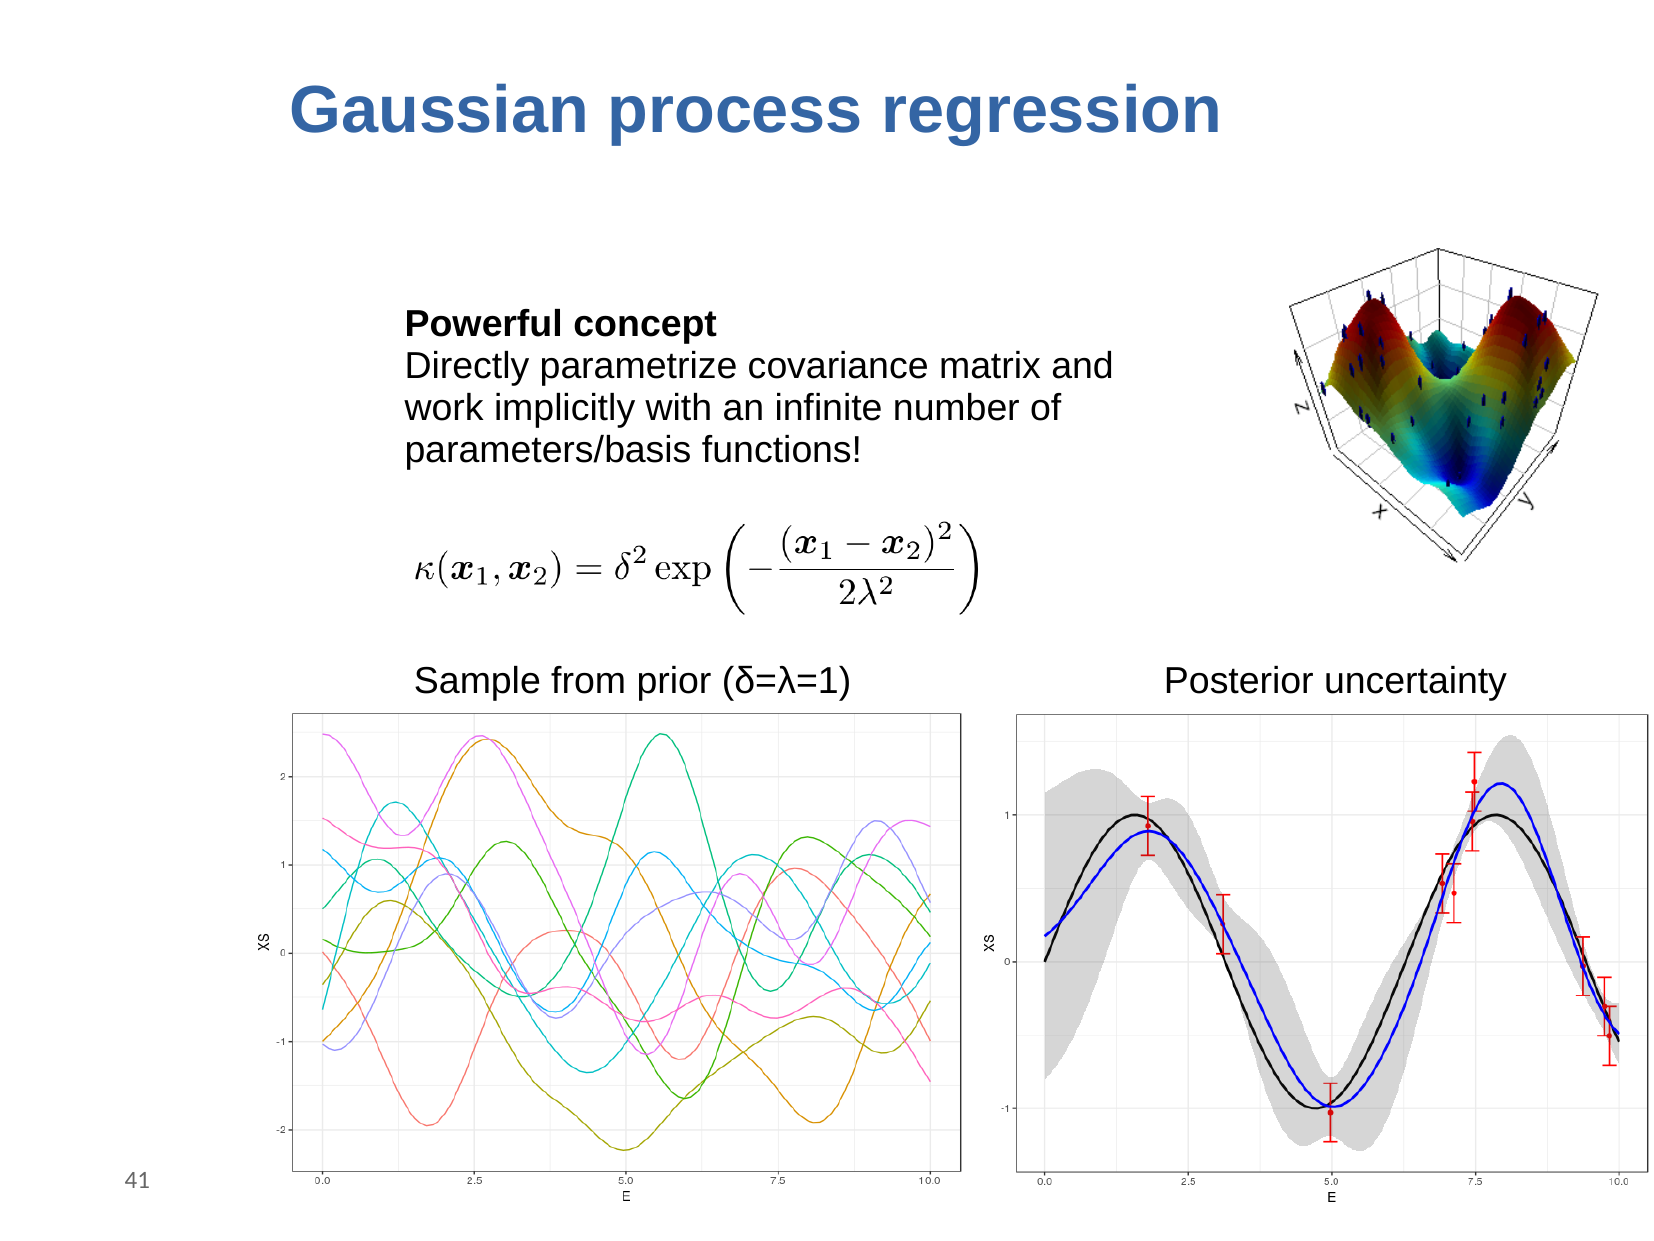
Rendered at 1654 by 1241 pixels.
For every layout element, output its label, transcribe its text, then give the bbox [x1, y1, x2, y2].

text_box Sample from prior (δ=λ=1) [399, 651, 867, 708]
picture [980, 708, 1651, 1204]
picture [411, 519, 981, 616]
picture [1277, 236, 1607, 576]
text_box Powerful concept Directly parametrize covariance matrix and work implicitly with an infinite number of parameters/basis functions! [389, 295, 1217, 485]
text_box Posterior uncertainty [1149, 651, 1523, 708]
picture [254, 708, 963, 1204]
title Gaussian process regression [147, 5, 1365, 213]
